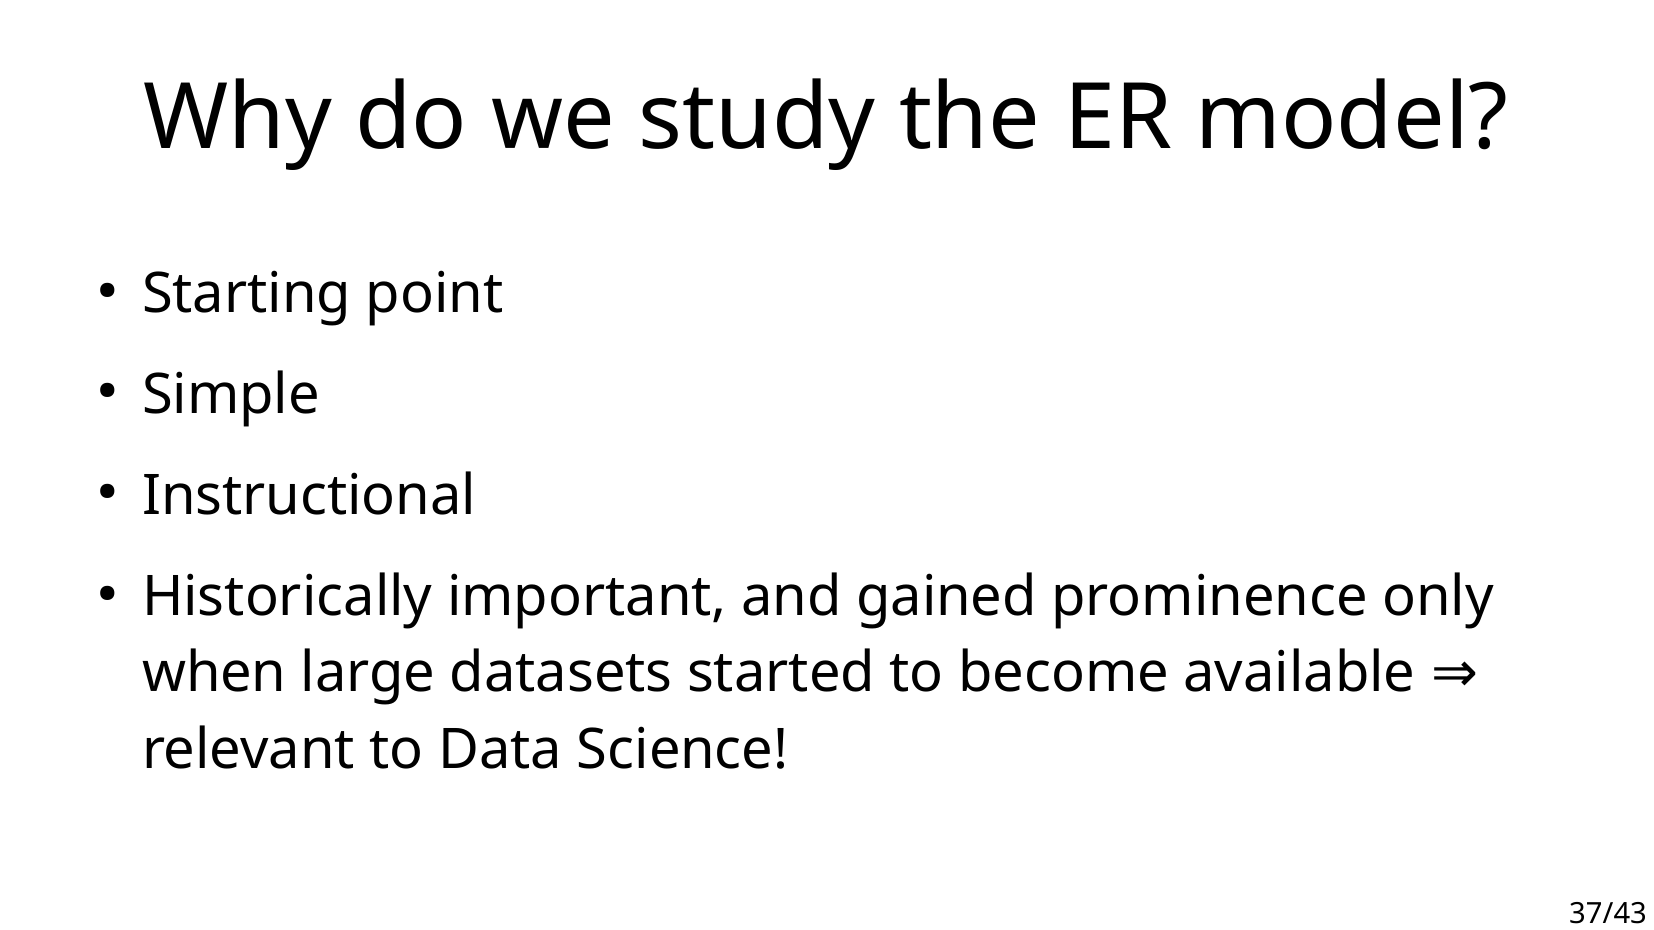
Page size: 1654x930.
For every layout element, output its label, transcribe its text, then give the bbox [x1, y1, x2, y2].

list Starting point Simple Instructional Historically important, and gained prominence only when large datasets started to become available ⇒ relevant to Data Science! [82, 252, 1571, 793]
title Why do we study the ER model? [82, 1, 1571, 225]
